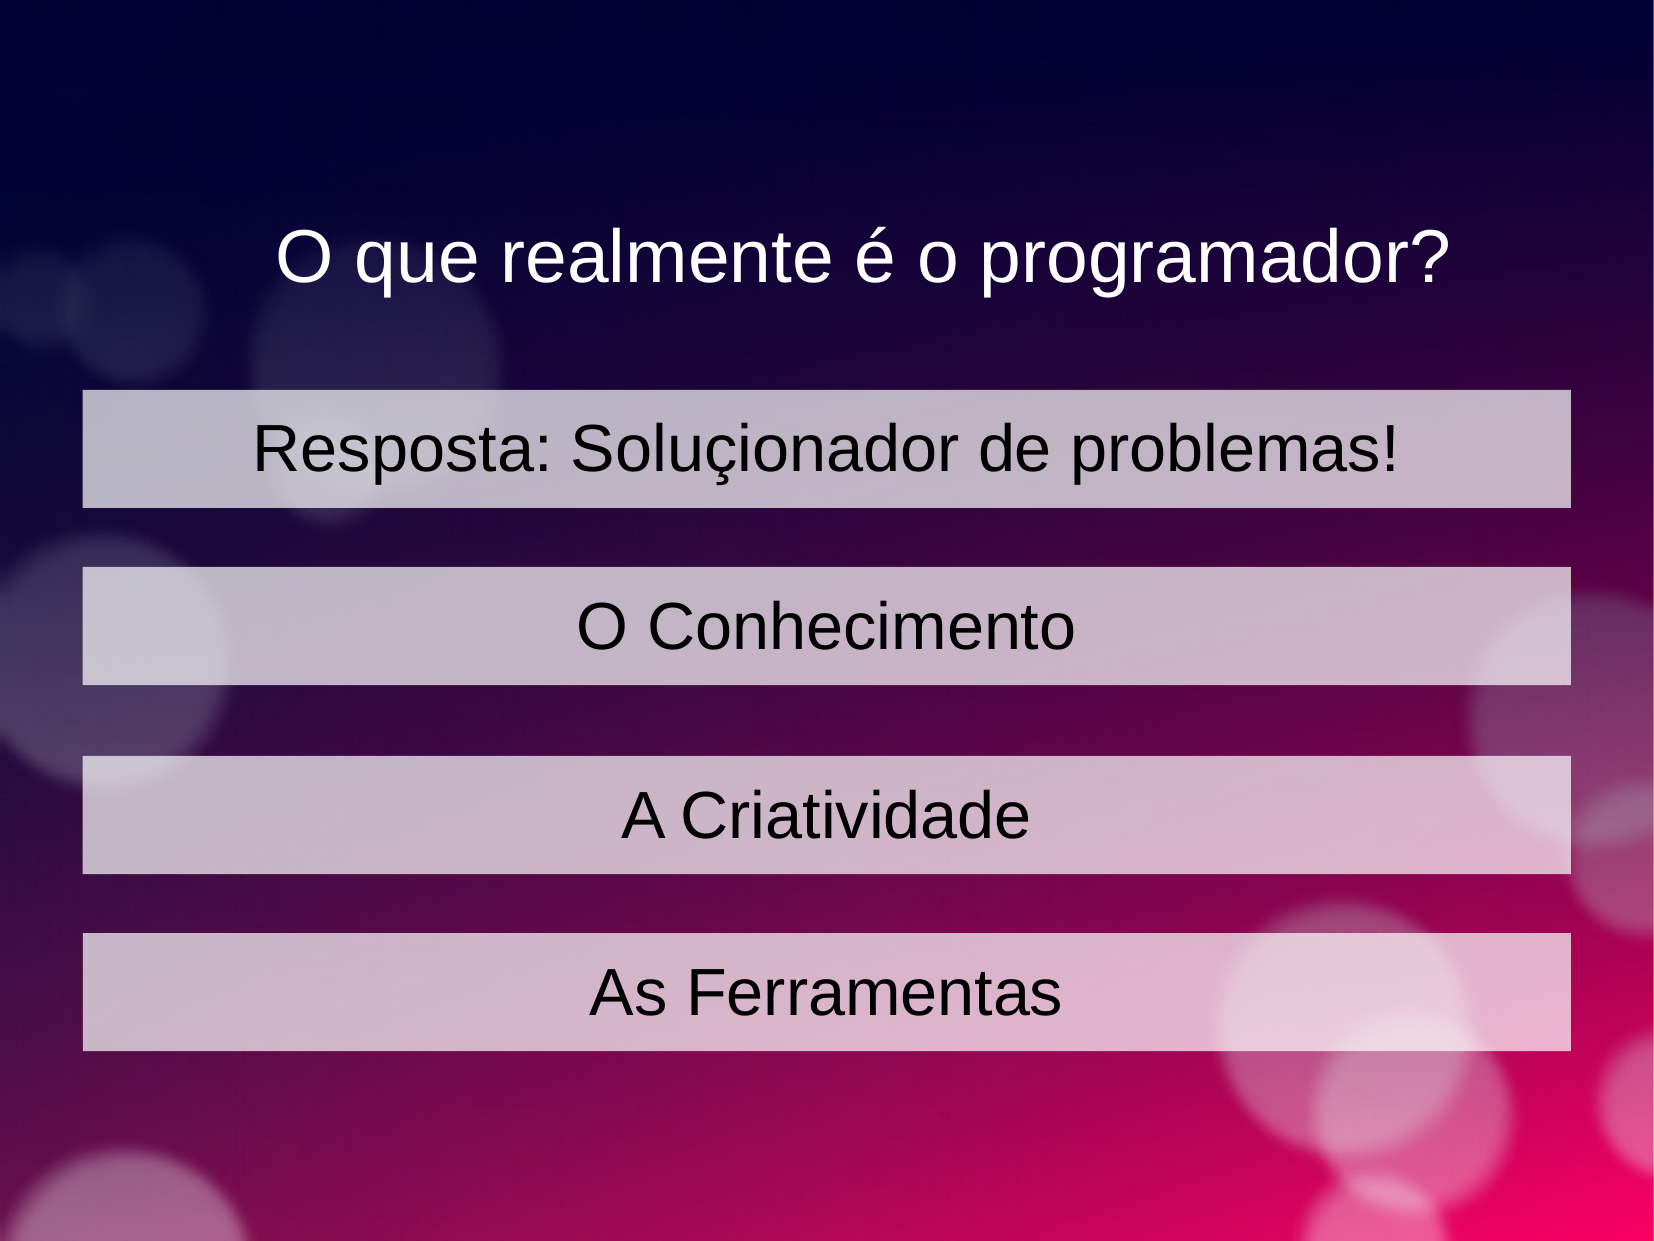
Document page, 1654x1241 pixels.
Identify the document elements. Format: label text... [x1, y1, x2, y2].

text_box Resposta: Soluçionador de problemas! [82, 389, 1571, 508]
picture [0, 0, 1654, 1241]
text_box A Criatividade [82, 755, 1571, 875]
text_box O Conhecimento [82, 566, 1571, 686]
title O que realmente é o programador? [82, 94, 1571, 389]
text_box As Ferramentas [82, 933, 1571, 1052]
